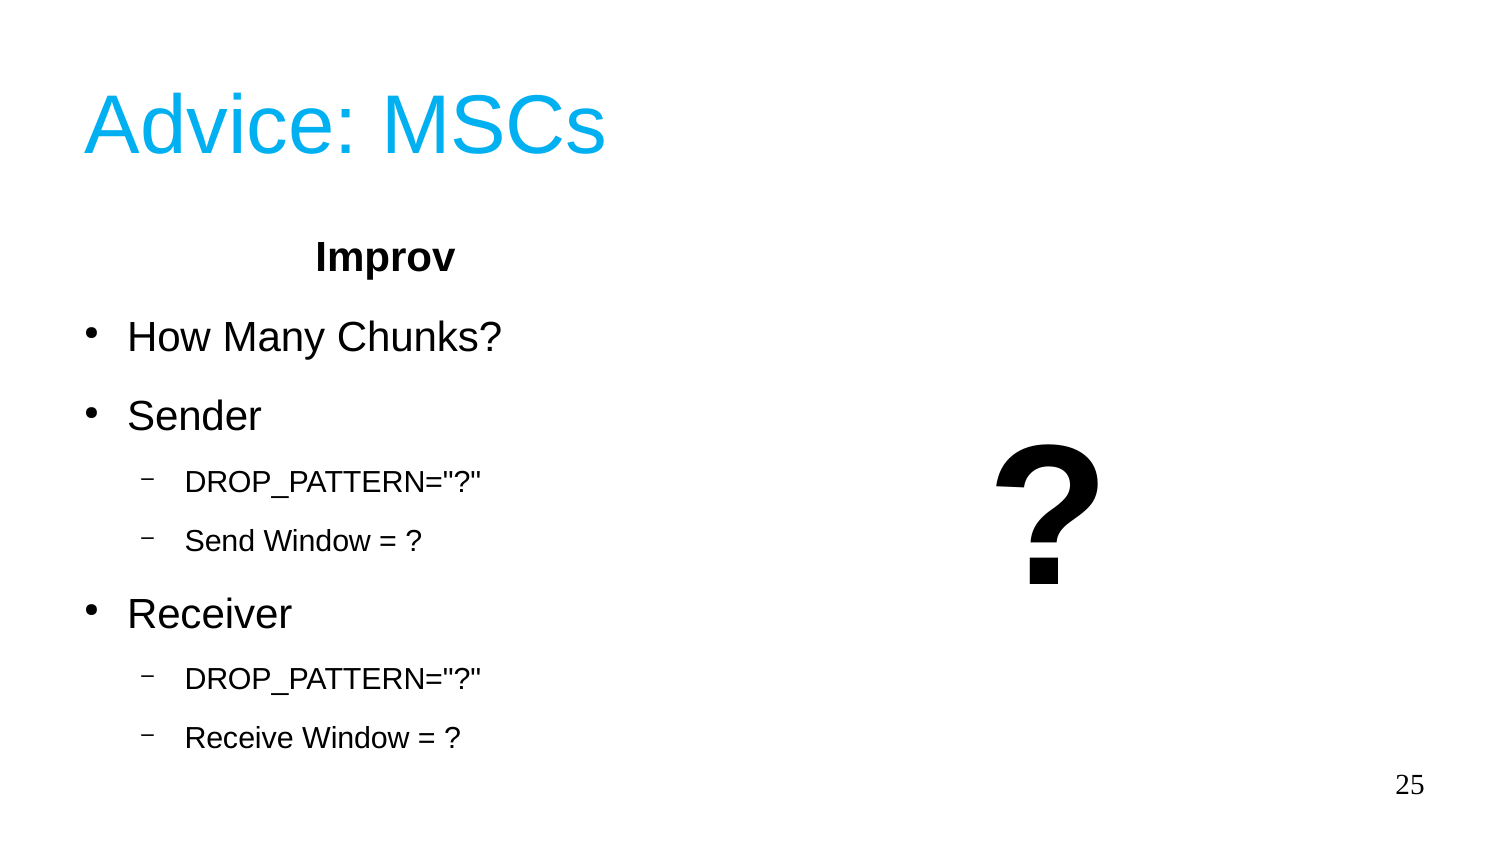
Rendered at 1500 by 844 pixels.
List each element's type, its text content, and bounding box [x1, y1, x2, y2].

list ? [732, 224, 1364, 760]
list Improv How Many Chunks? Sender DROP_PATTERN="?" Send Window = ? Receiver DROP_PATTERN="?" Receive Window = ? [69, 224, 702, 760]
title Advice: MSCs [69, 44, 1364, 208]
